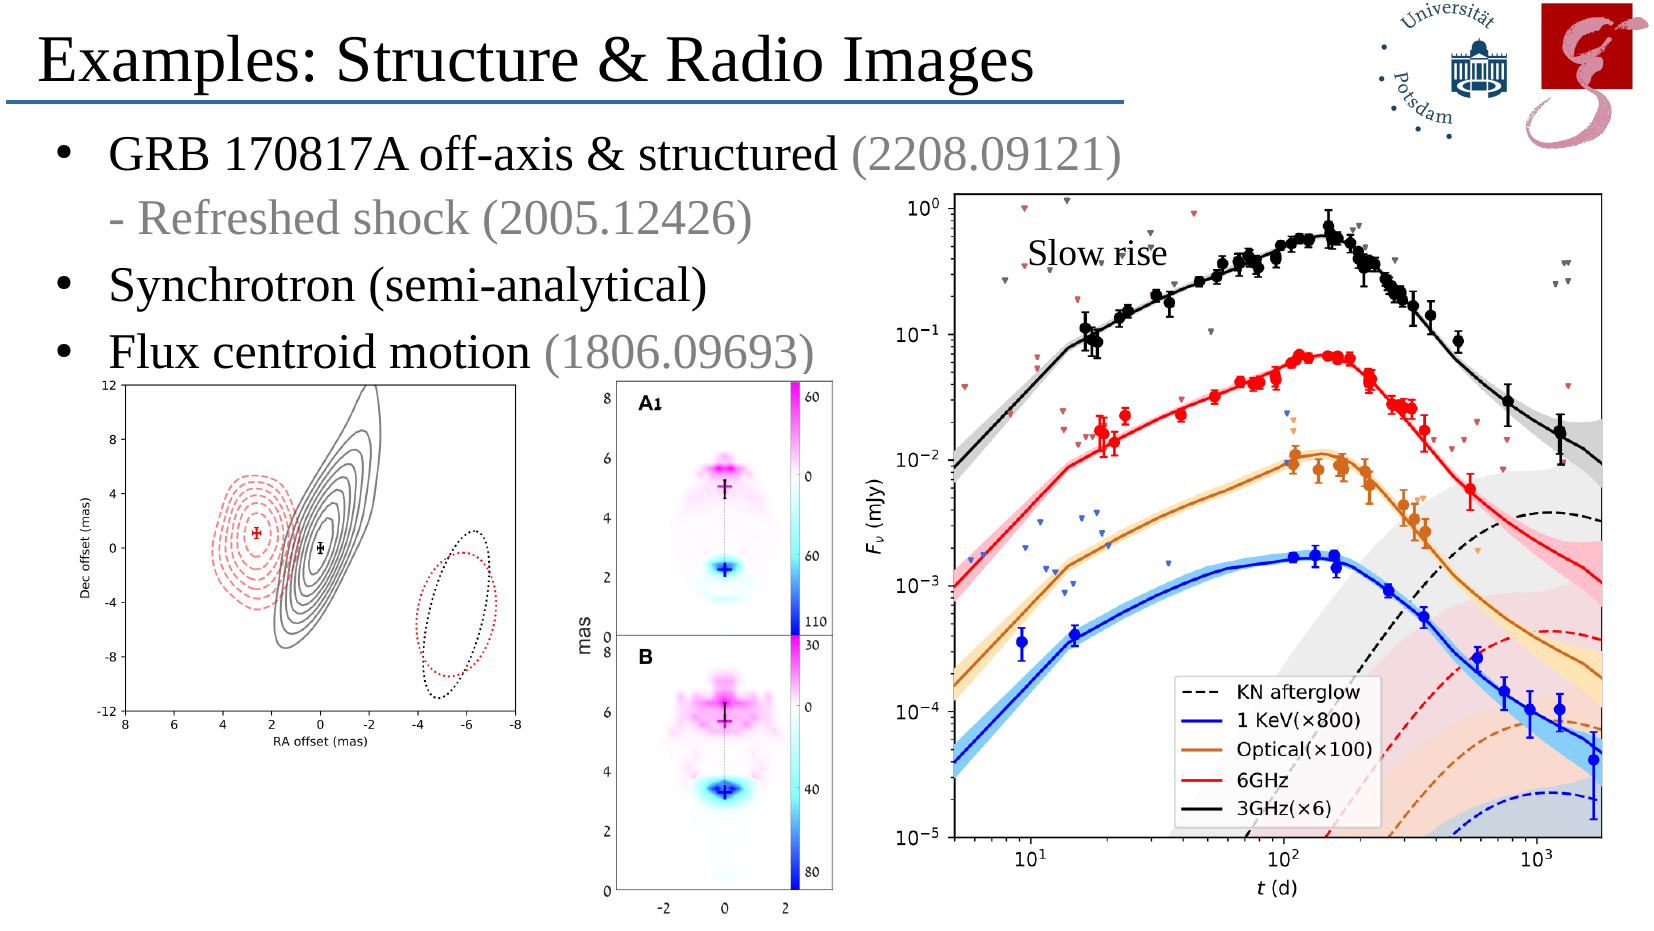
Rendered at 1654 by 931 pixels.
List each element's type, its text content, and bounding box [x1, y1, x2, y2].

picture [1375, 0, 1654, 154]
title Examples: Structure & Radio Images [37, 0, 1375, 118]
picture [71, 374, 526, 751]
text_box Slow rise [1012, 225, 1276, 278]
list GRB 170817A off-axis & structured (2208.09121) - Refreshed shock (2005.12426) Synchrotron (semi-analytical) Flux centroid motion (1806.09693) [37, 117, 1163, 388]
picture [562, 374, 833, 931]
picture [862, 185, 1613, 902]
